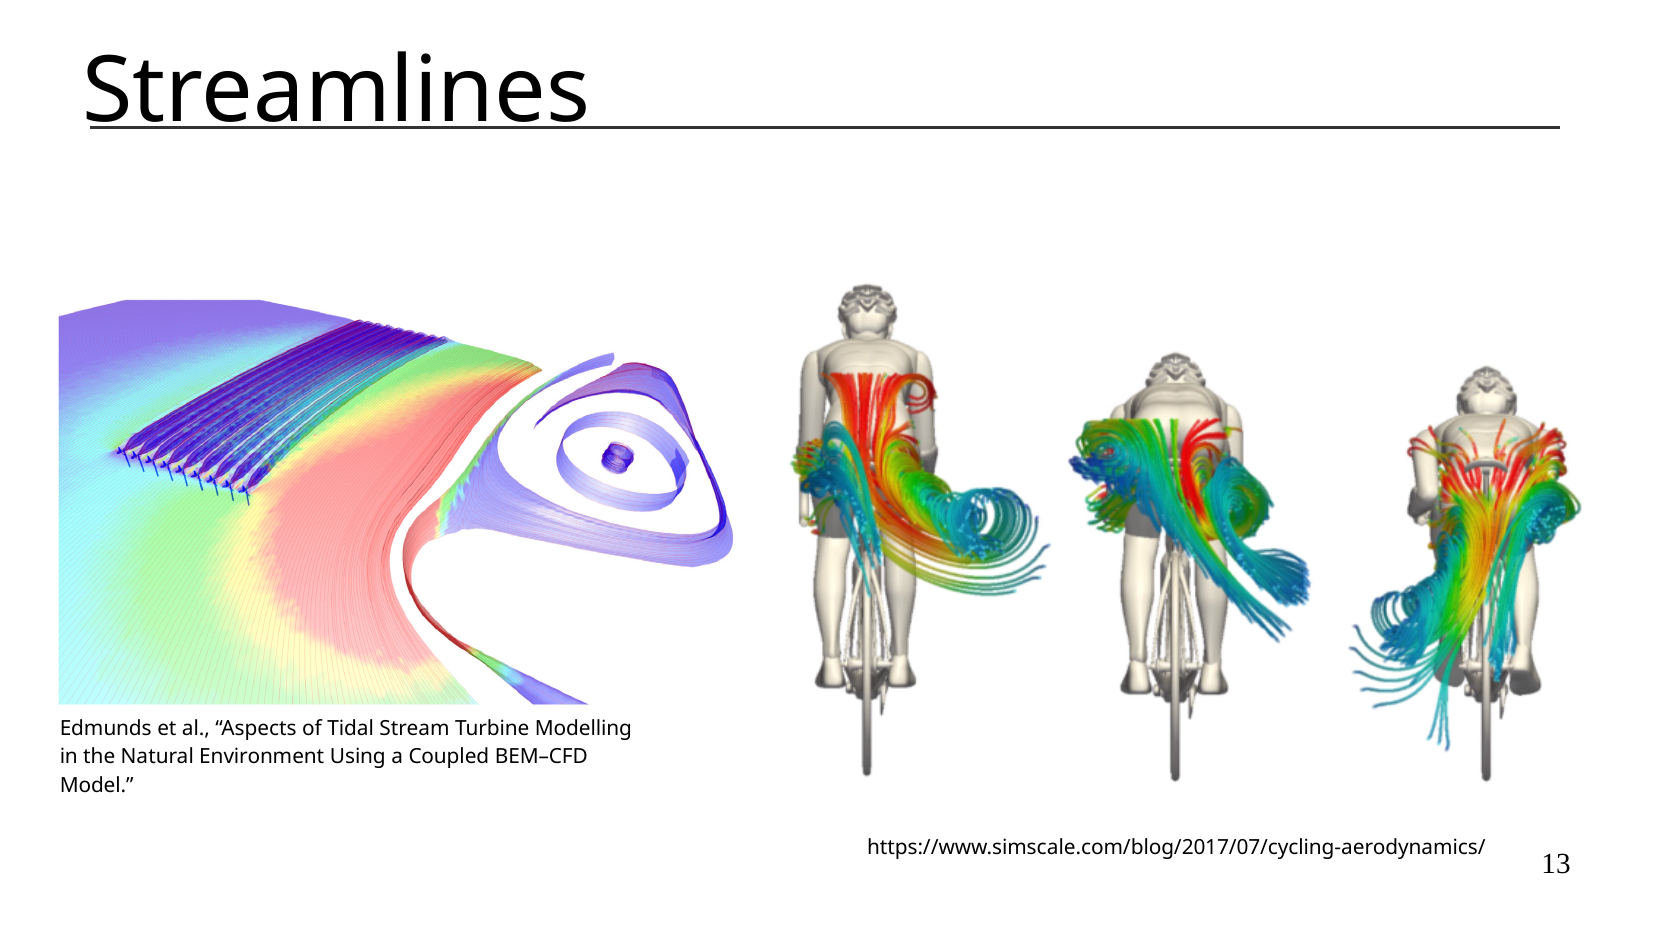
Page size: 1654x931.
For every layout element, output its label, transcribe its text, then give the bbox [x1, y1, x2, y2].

picture [748, 210, 1604, 790]
text_box https://www.simscale.com/blog/2017/07/cycling-aerodynamics/ [852, 825, 1561, 866]
text_box Edmunds et al., “Aspects of Tidal Stream Turbine Modelling in the Natural Environment Using a Coupled BEM–CFD Model.” [45, 705, 669, 797]
picture [58, 299, 736, 706]
title Streamlines [82, 32, 1571, 140]
